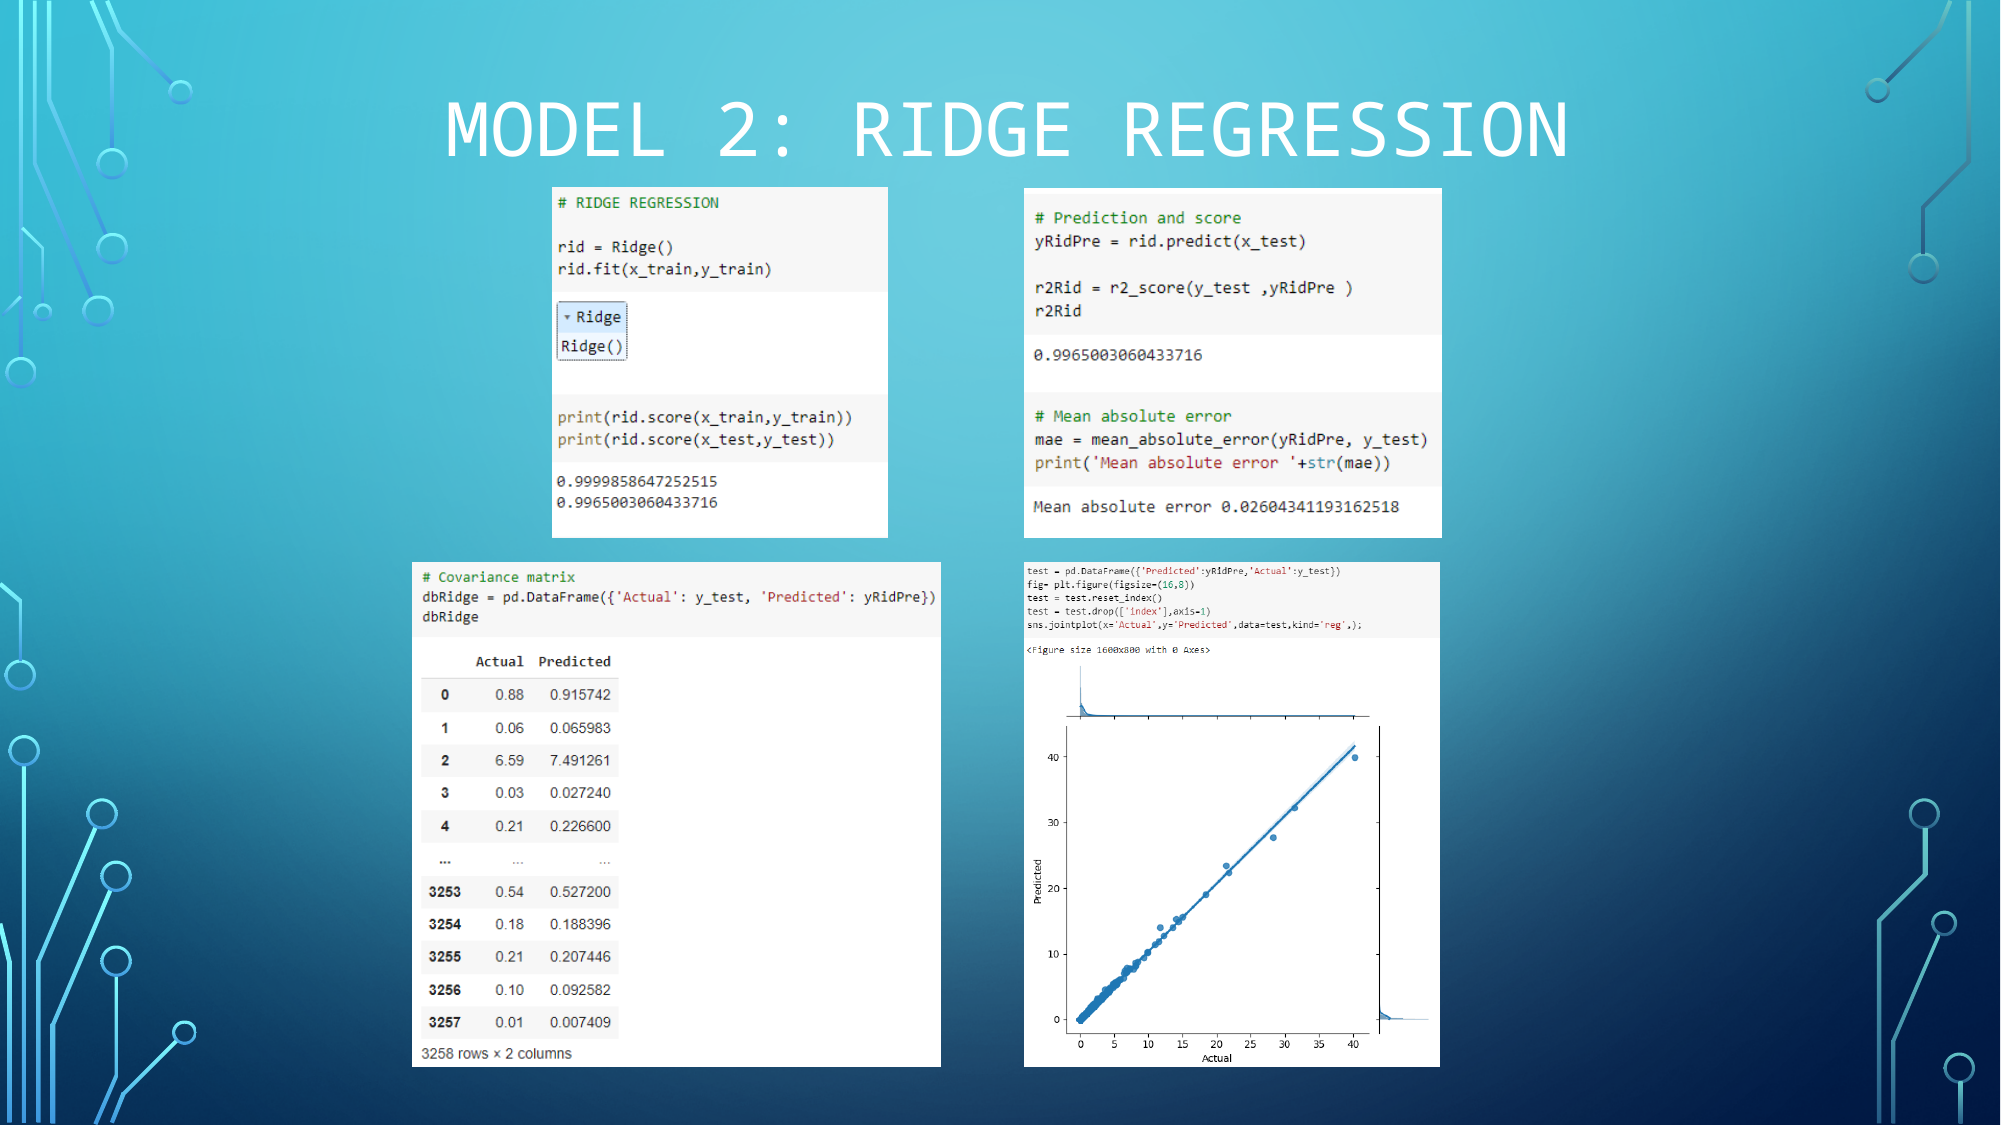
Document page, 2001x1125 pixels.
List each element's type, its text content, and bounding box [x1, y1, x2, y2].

picture [1024, 188, 1442, 538]
picture [412, 562, 941, 1067]
picture [1024, 562, 1440, 1067]
title Model 2: Ridge regression [430, 31, 1619, 233]
picture [552, 187, 888, 538]
